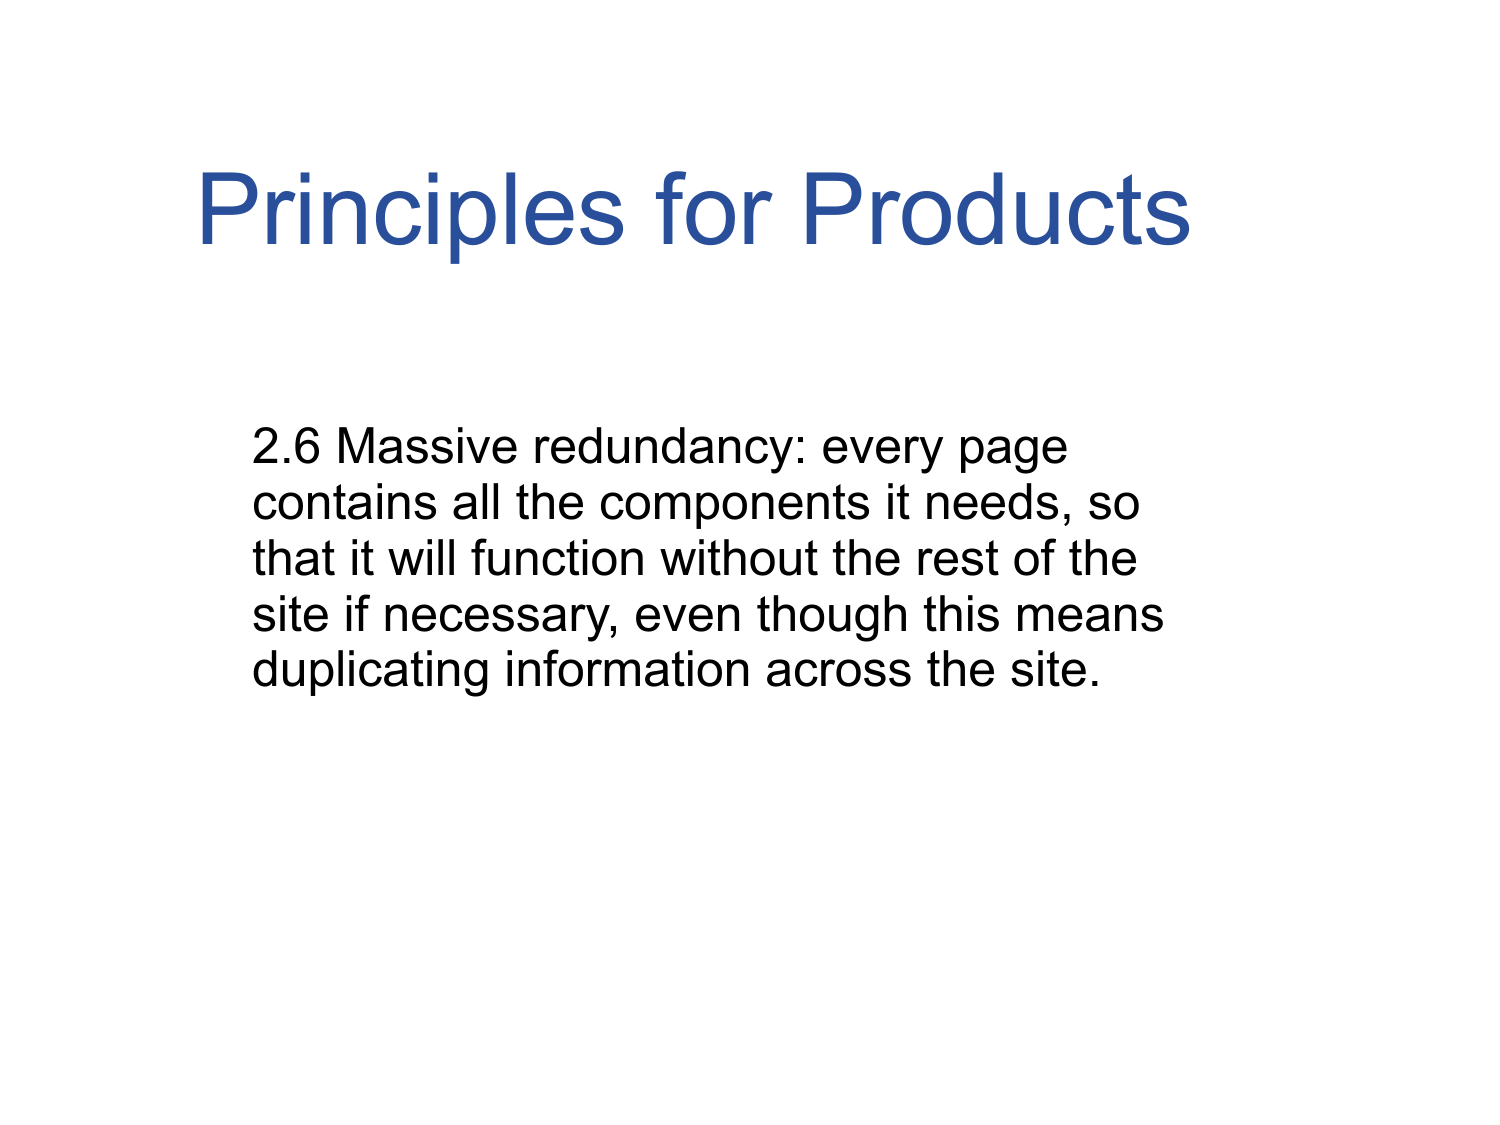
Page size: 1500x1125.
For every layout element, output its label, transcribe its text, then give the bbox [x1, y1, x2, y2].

title Principles for Products [181, 115, 1209, 304]
list 2.6 Massive redundancy: every page contains all the components it needs, so that it will function without the rest of the site if necessary, even though this means duplicating information across the site. [181, 333, 1209, 1015]
